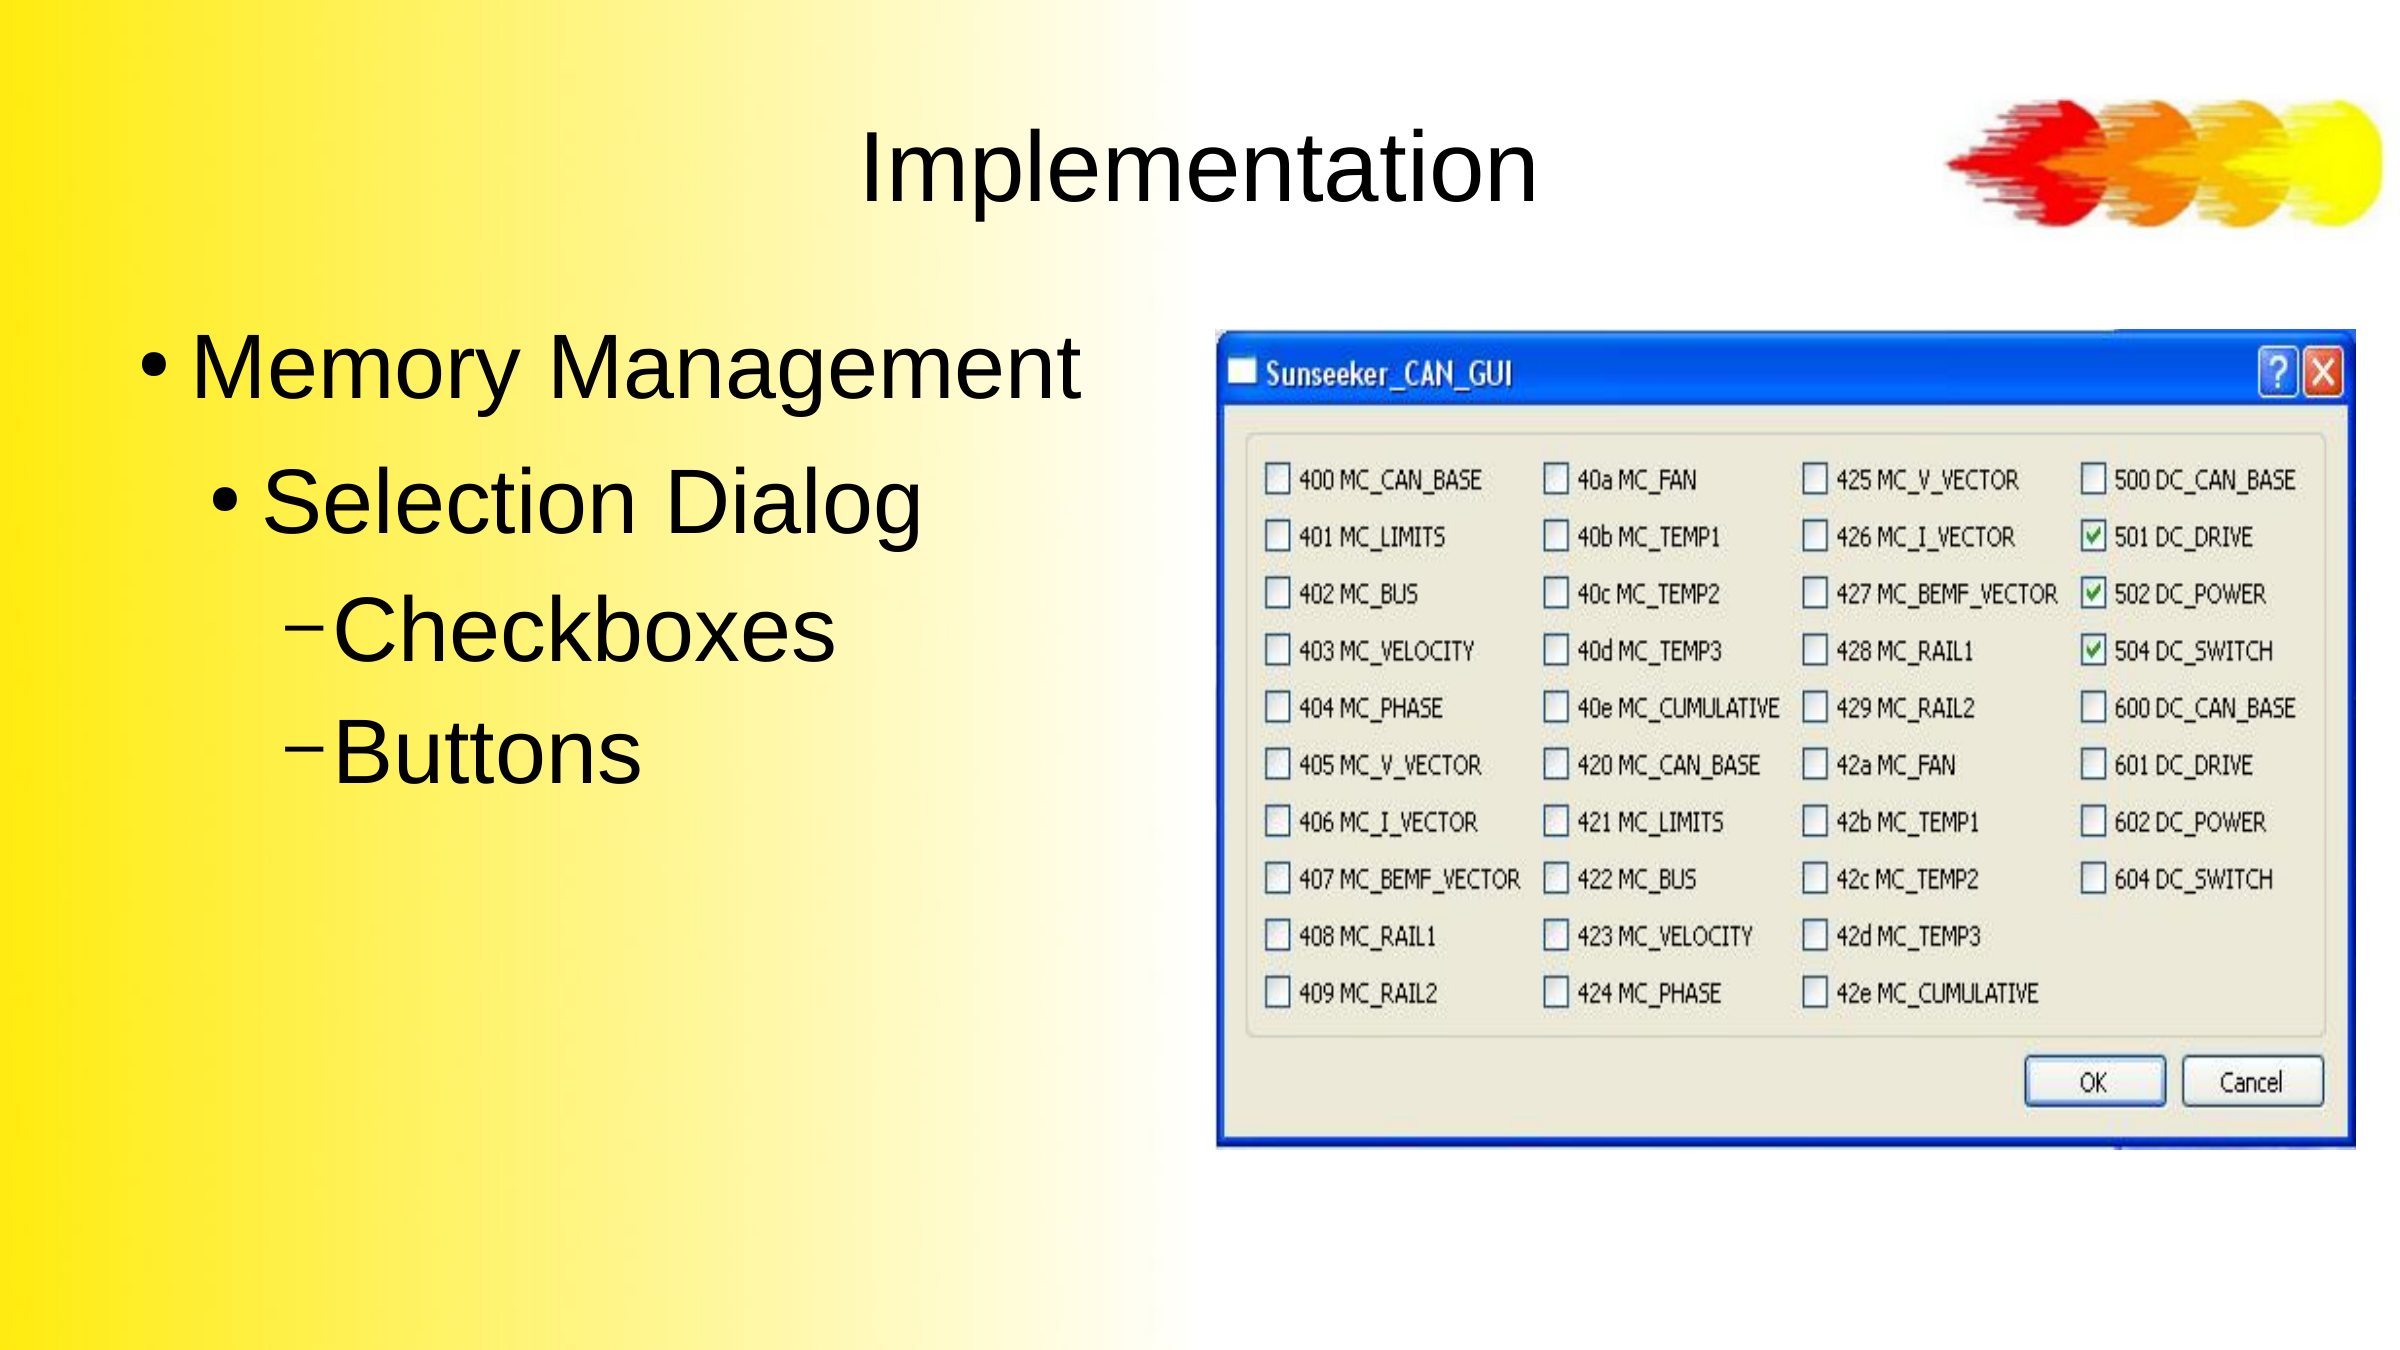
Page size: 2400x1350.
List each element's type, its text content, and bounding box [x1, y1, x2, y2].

title Implementation [120, 53, 2280, 280]
picture [0, 0, 2400, 1350]
list Memory Management Selection Dialog Checkboxes Buttons [120, 315, 1175, 1099]
